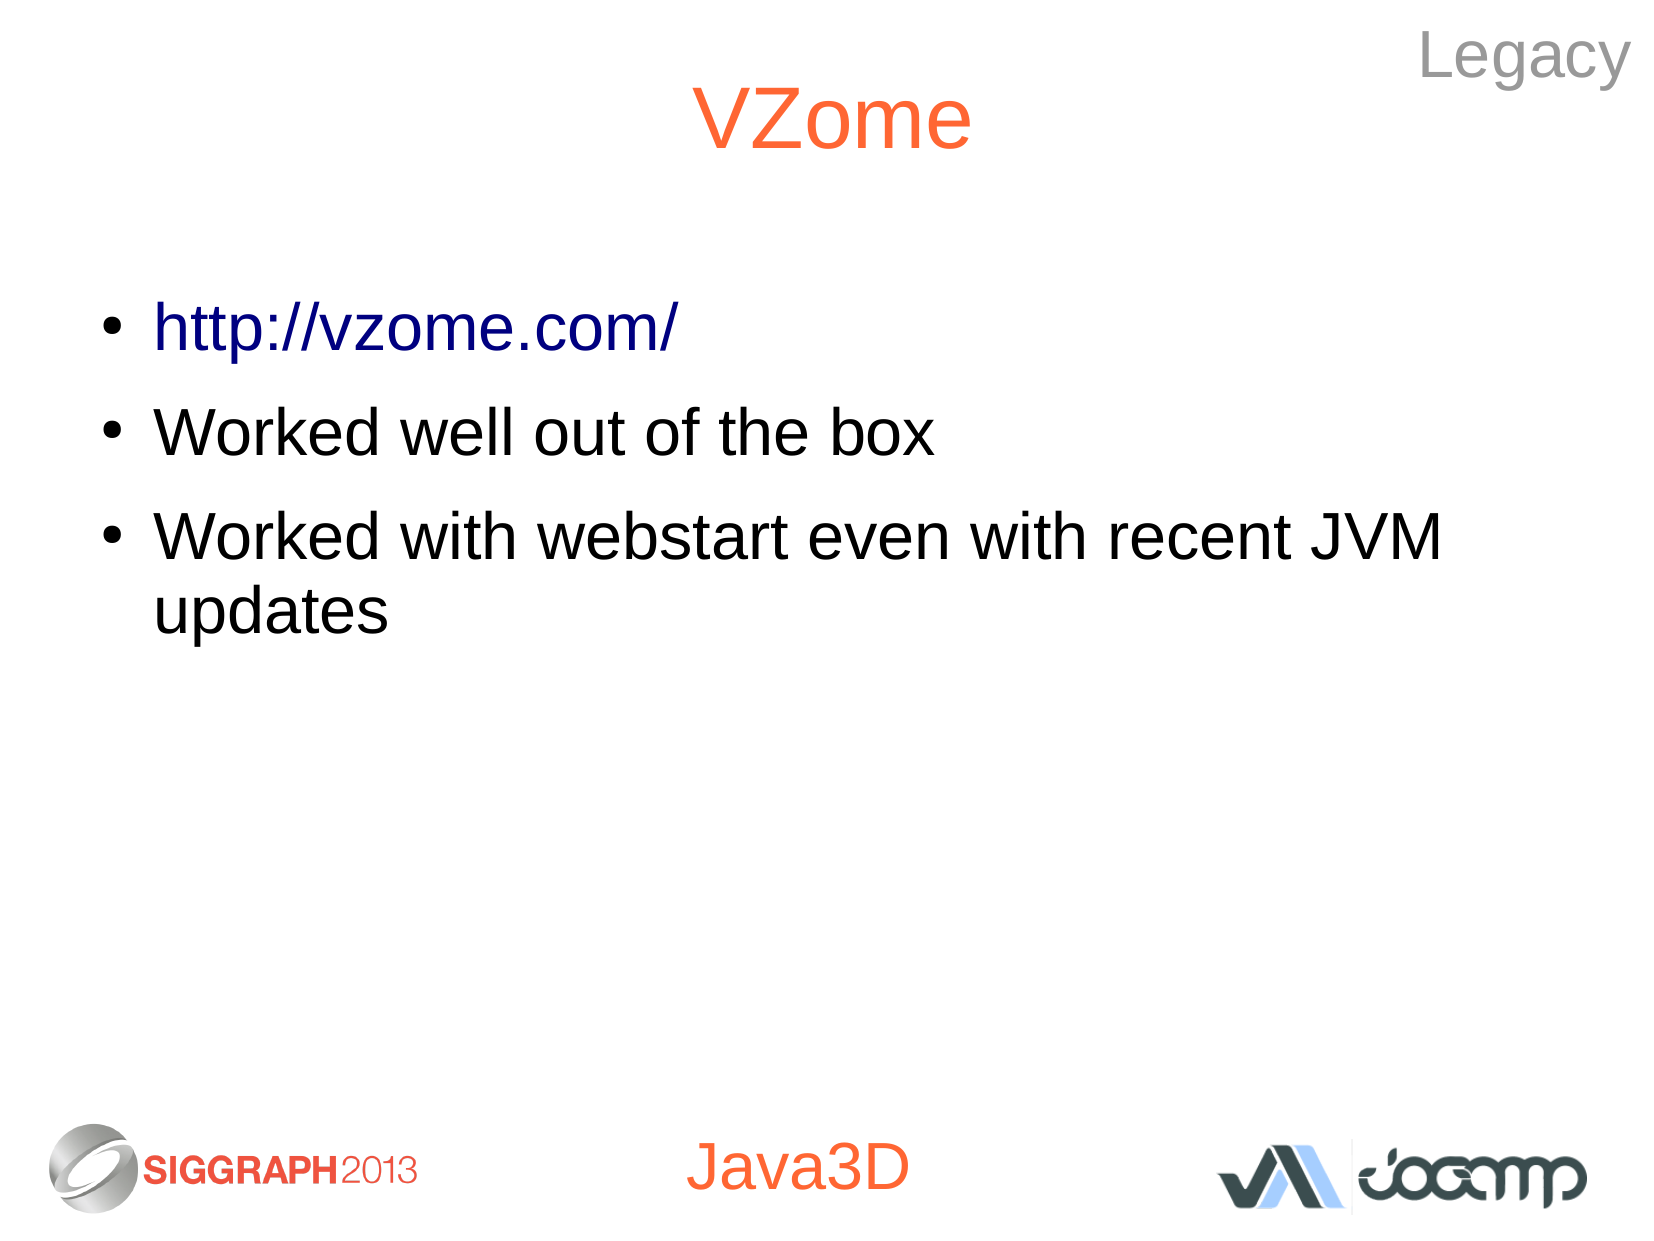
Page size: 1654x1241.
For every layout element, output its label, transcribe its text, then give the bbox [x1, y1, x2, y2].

text_box Java3D [653, 1117, 946, 1216]
title VZome [68, 49, 1576, 188]
text_box Legacy [1402, 9, 1648, 115]
picture [45, 1122, 421, 1215]
picture [1215, 1139, 1587, 1215]
list http://vzome.com/ Worked well out of the box Worked with webstart even with recent JVM updates [82, 290, 1538, 1010]
